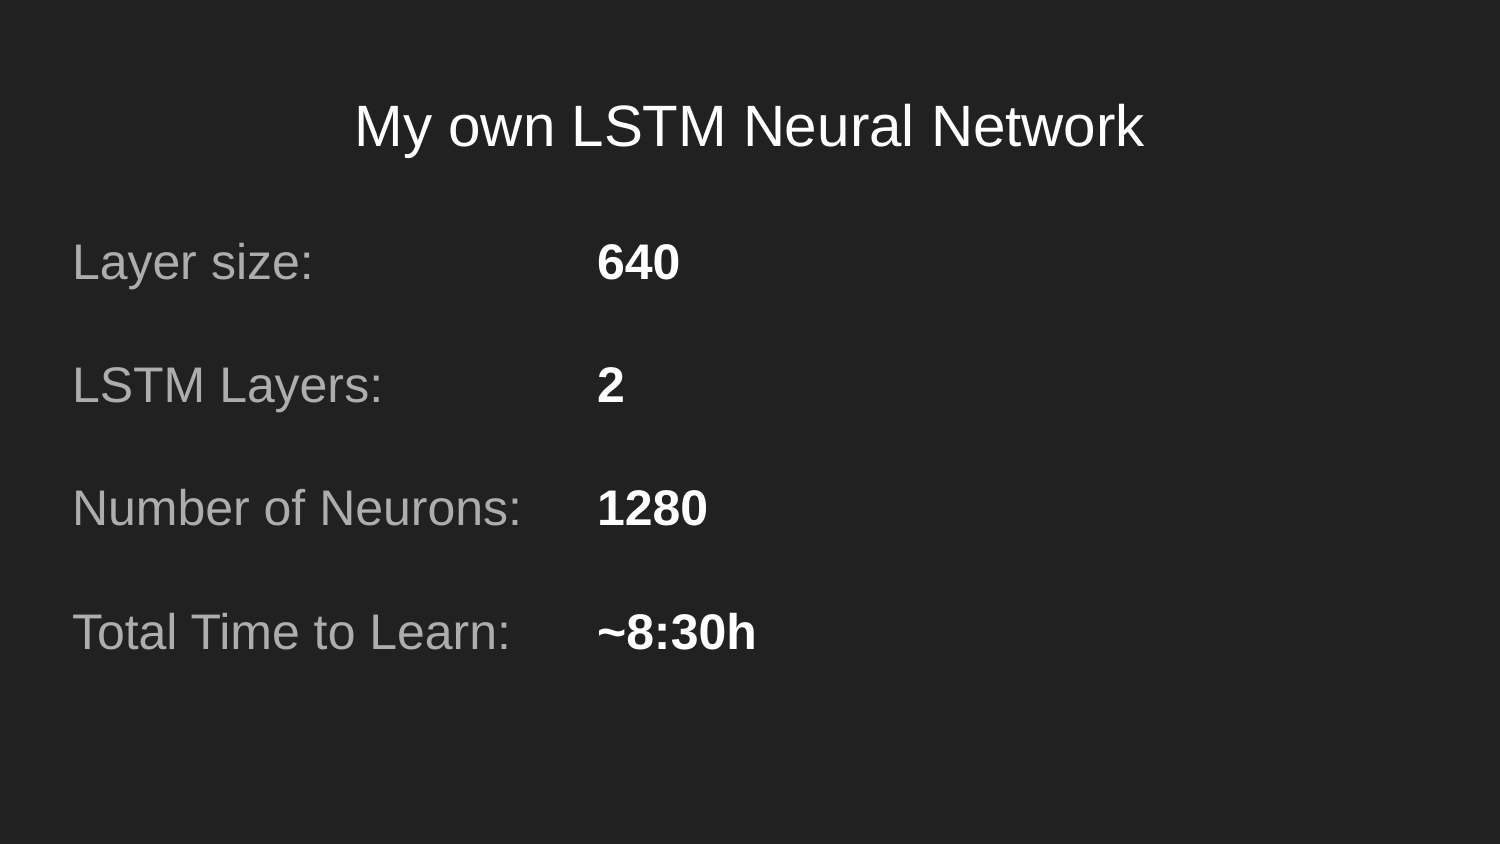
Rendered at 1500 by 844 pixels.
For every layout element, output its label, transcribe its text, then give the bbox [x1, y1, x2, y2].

list Layer size: 640 LSTM Layers: 2 Number of Neurons: 1280 Total Time to Learn: ~8:30h [57, 184, 1455, 745]
title My own LSTM Neural Network [51, 72, 1449, 167]
